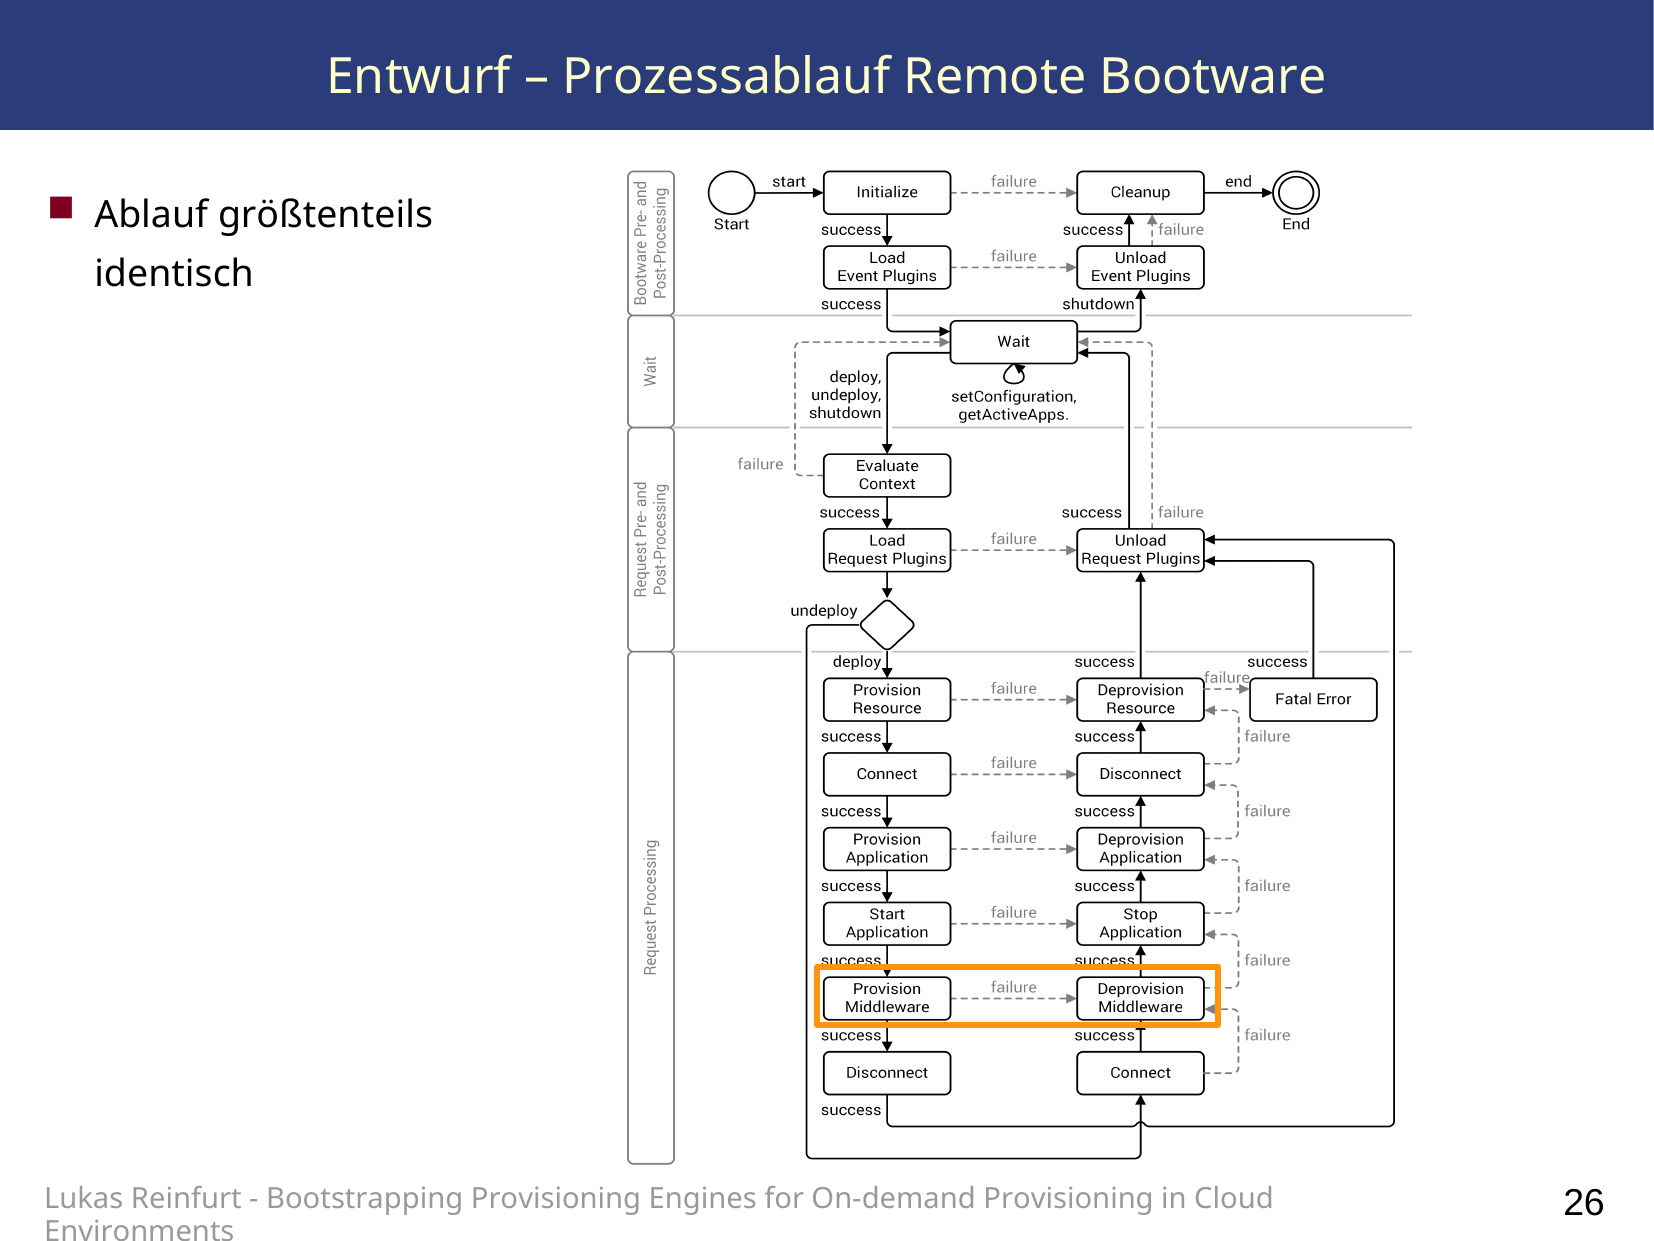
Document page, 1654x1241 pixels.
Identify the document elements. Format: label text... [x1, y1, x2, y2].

title Entwurf – Prozessablauf Remote Bootware [47, 23, 1607, 119]
picture [621, 165, 1418, 1170]
list Ablauf größtenteils identisch [47, 177, 603, 1146]
